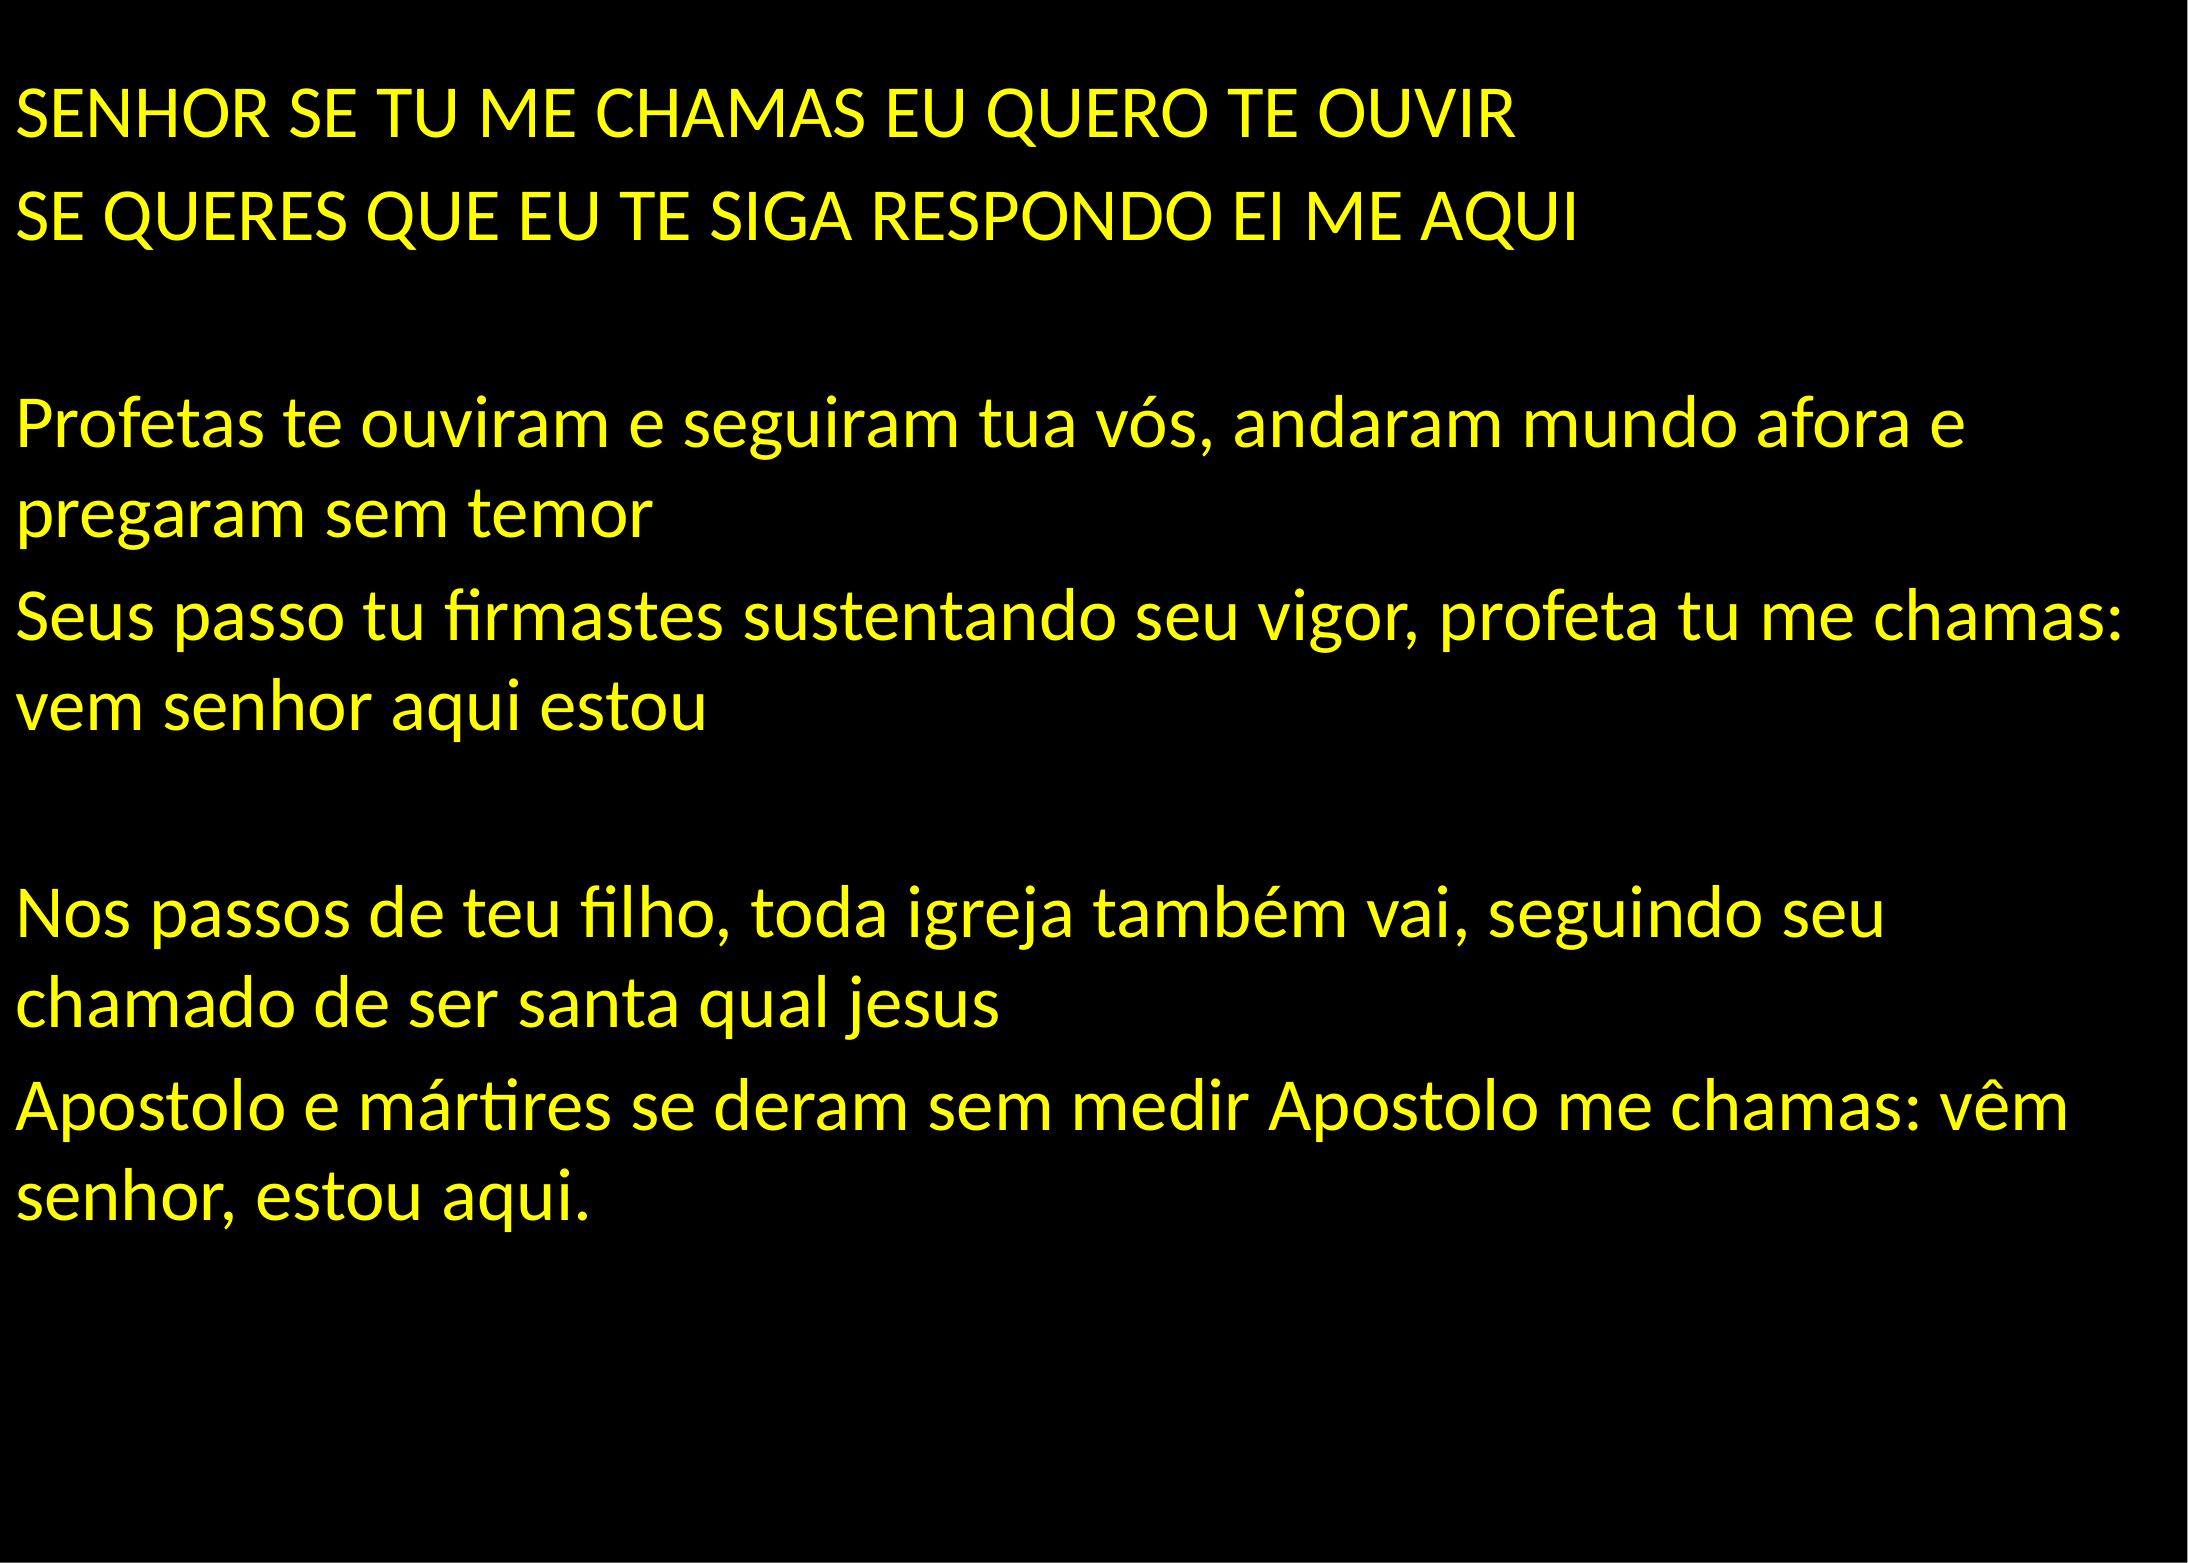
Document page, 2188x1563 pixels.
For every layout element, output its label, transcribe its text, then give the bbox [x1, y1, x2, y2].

subtitle SENHOR SE TU ME CHAMAS EU QUERO TE OUVIR SE QUERES QUE EU TE SIGA RESPONDO EI ME AQUI Profetas te ouviram e seguiram tua vós, andaram mundo afora e pregaram sem temor Seus passo tu firmastes sustentando seu vigor, profeta tu me chamas: vem senhor aqui estou Nos passos de teu filho, toda igreja também vai, seguindo seu chamado de ser santa qual jesus Apostolo e mártires se deram sem medir Apostolo me chamas: vêm senhor, estou aqui. [0, 0, 2188, 1563]
